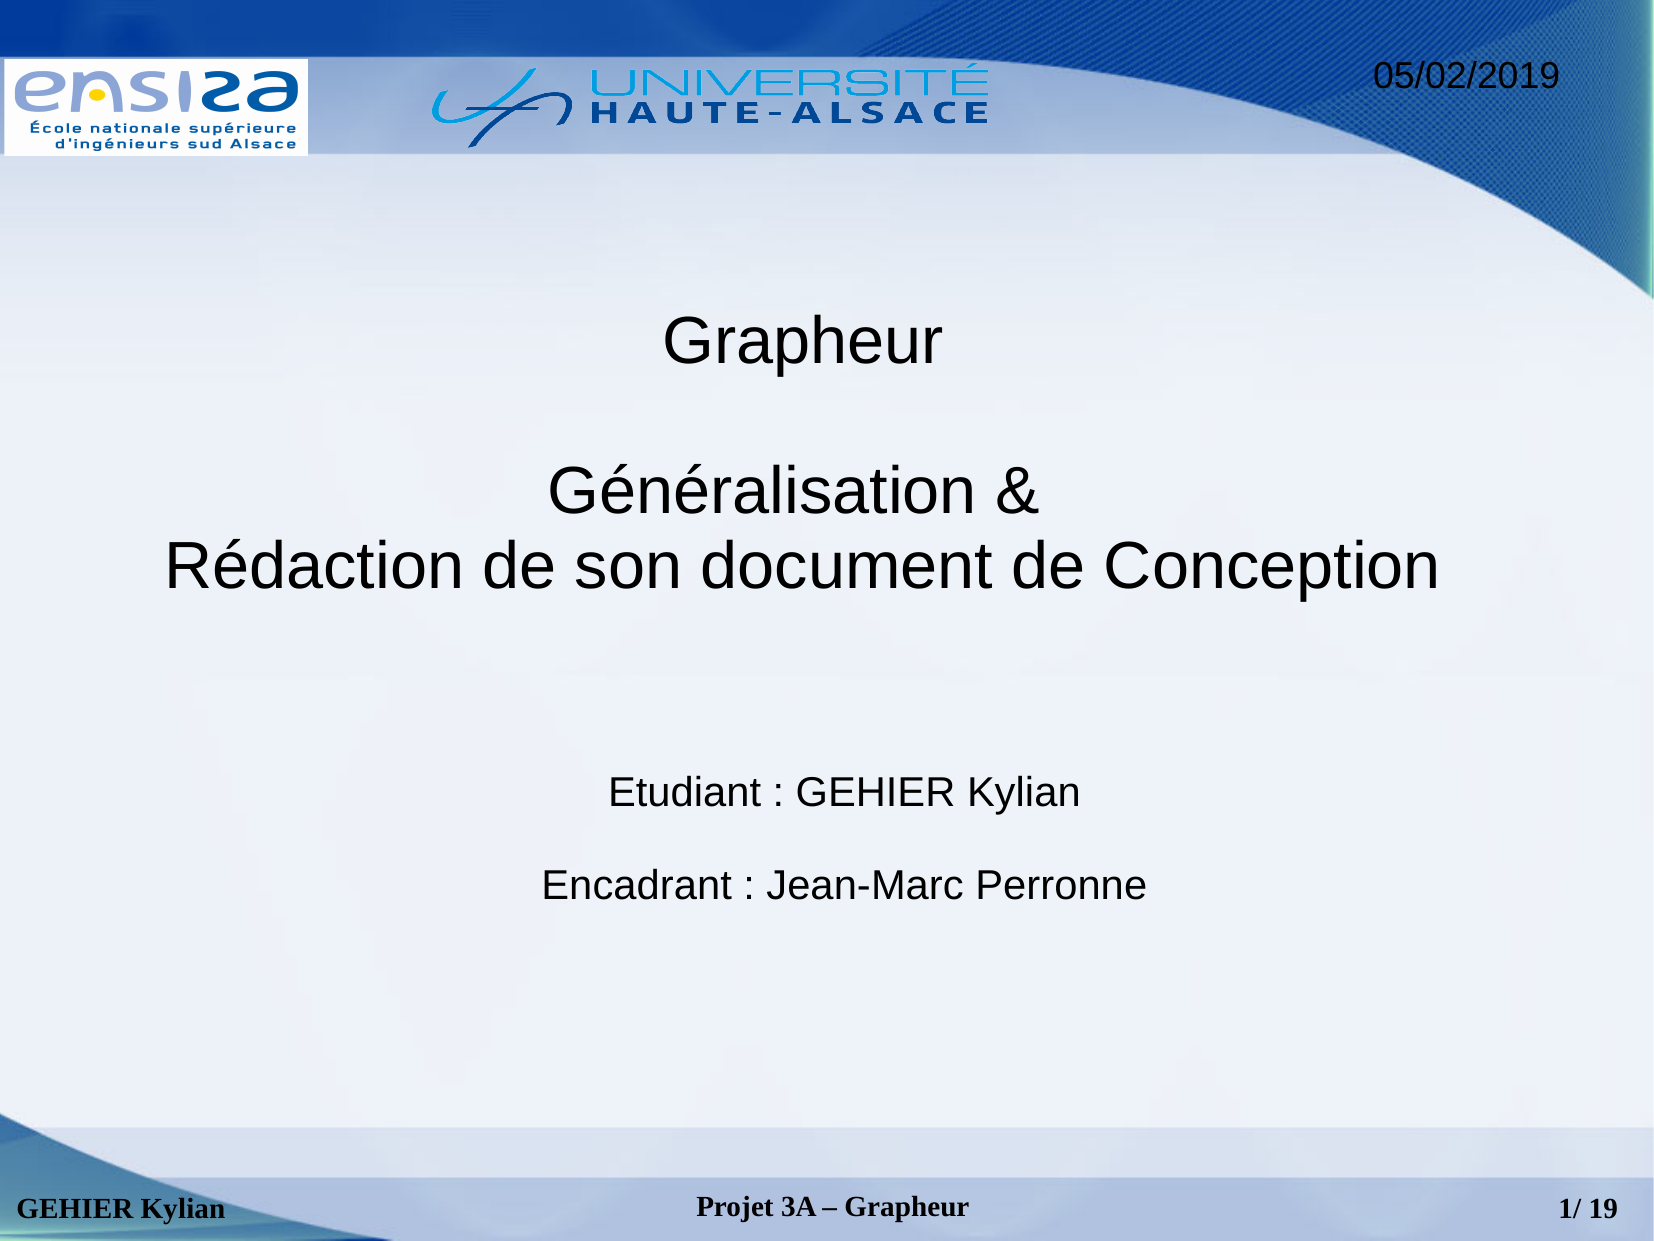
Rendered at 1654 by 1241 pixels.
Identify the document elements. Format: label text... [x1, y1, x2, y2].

subtitle Etudiant : GEHIER Kylian Encadrant : Jean-Marc Perronne [531, 744, 1158, 934]
title Grapheur Généralisation & Rédaction de son document de Conception [94, 303, 1512, 603]
picture [0, 0, 1654, 1241]
